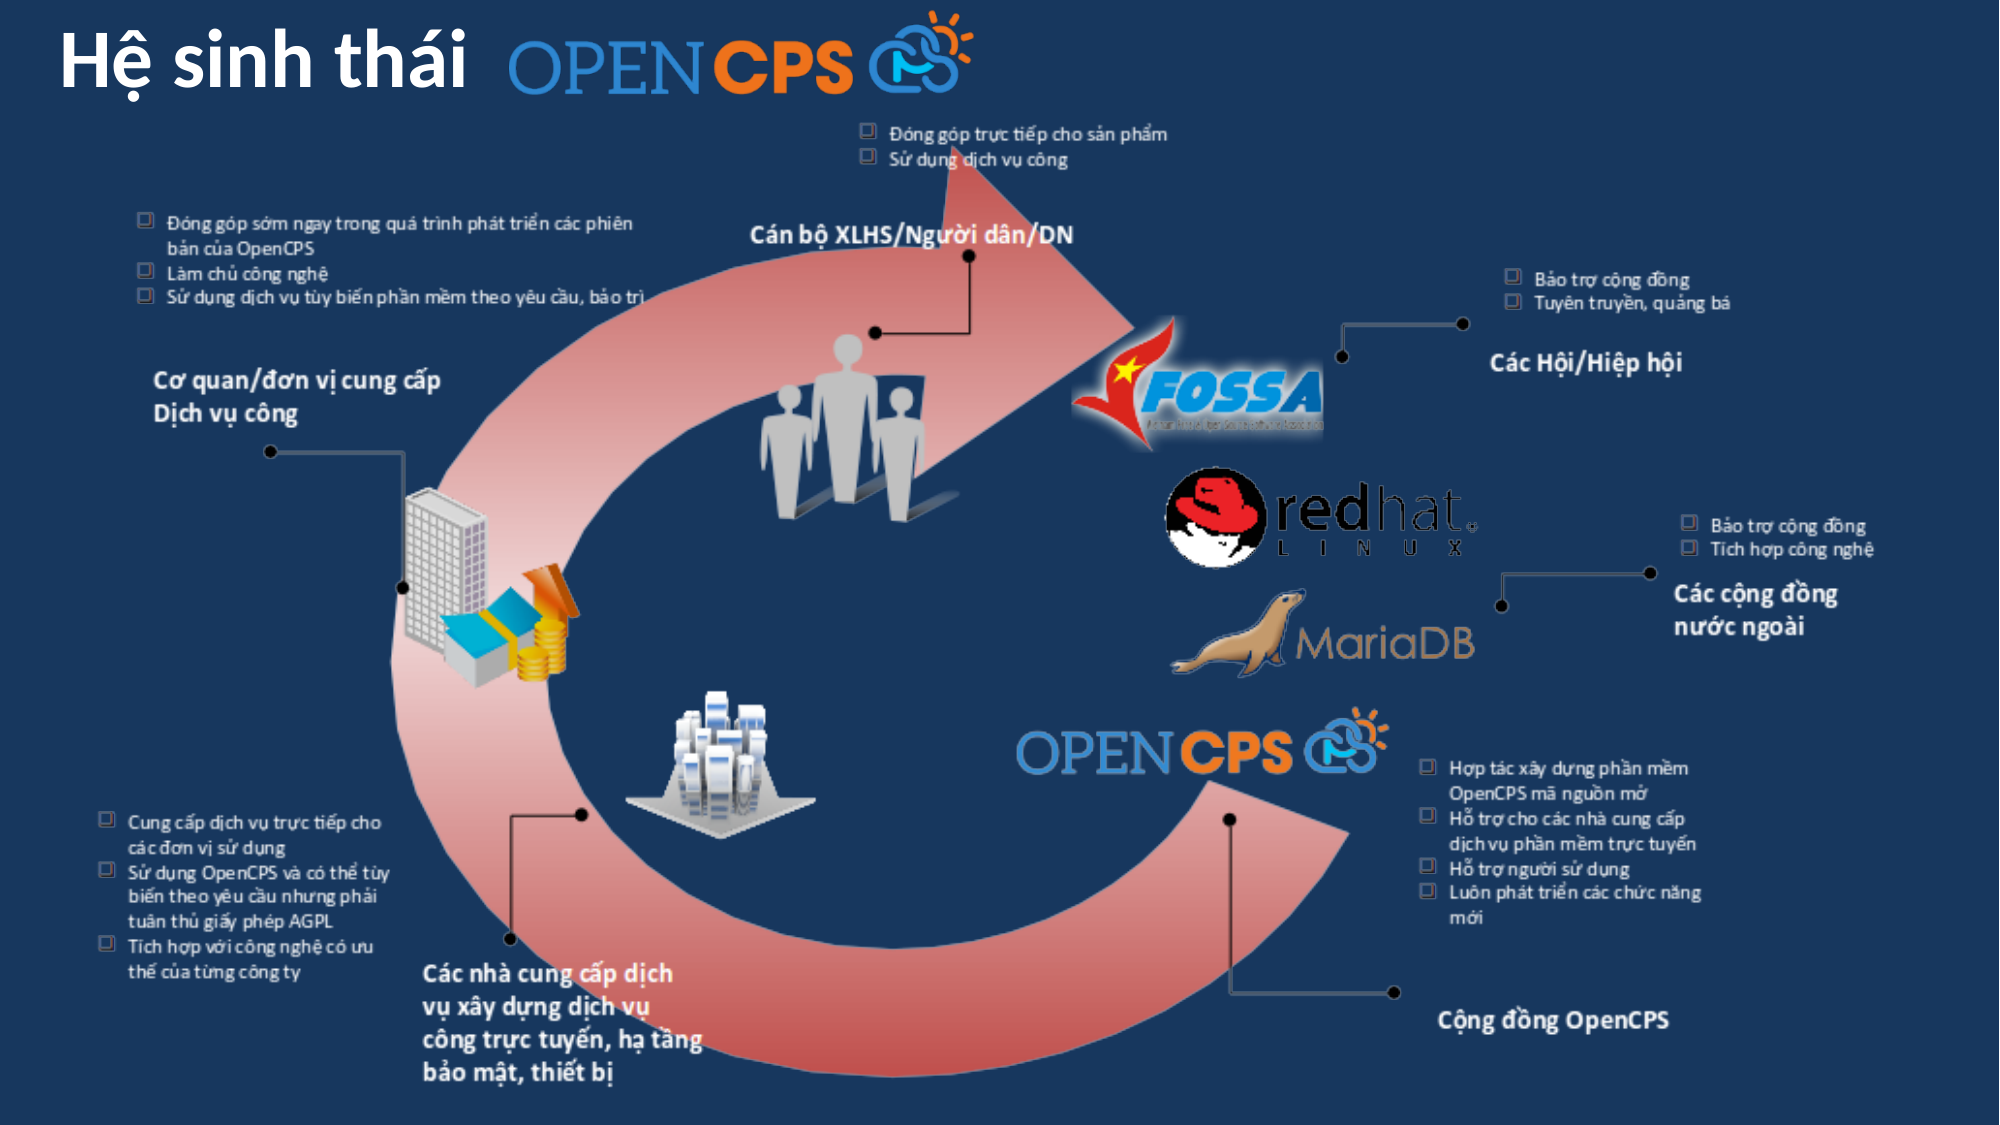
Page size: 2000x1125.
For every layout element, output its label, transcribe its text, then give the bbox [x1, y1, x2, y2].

text_box Hệ sinh thái [59, 24, 539, 115]
picture [82, 112, 1990, 1096]
picture [500, 3, 981, 107]
